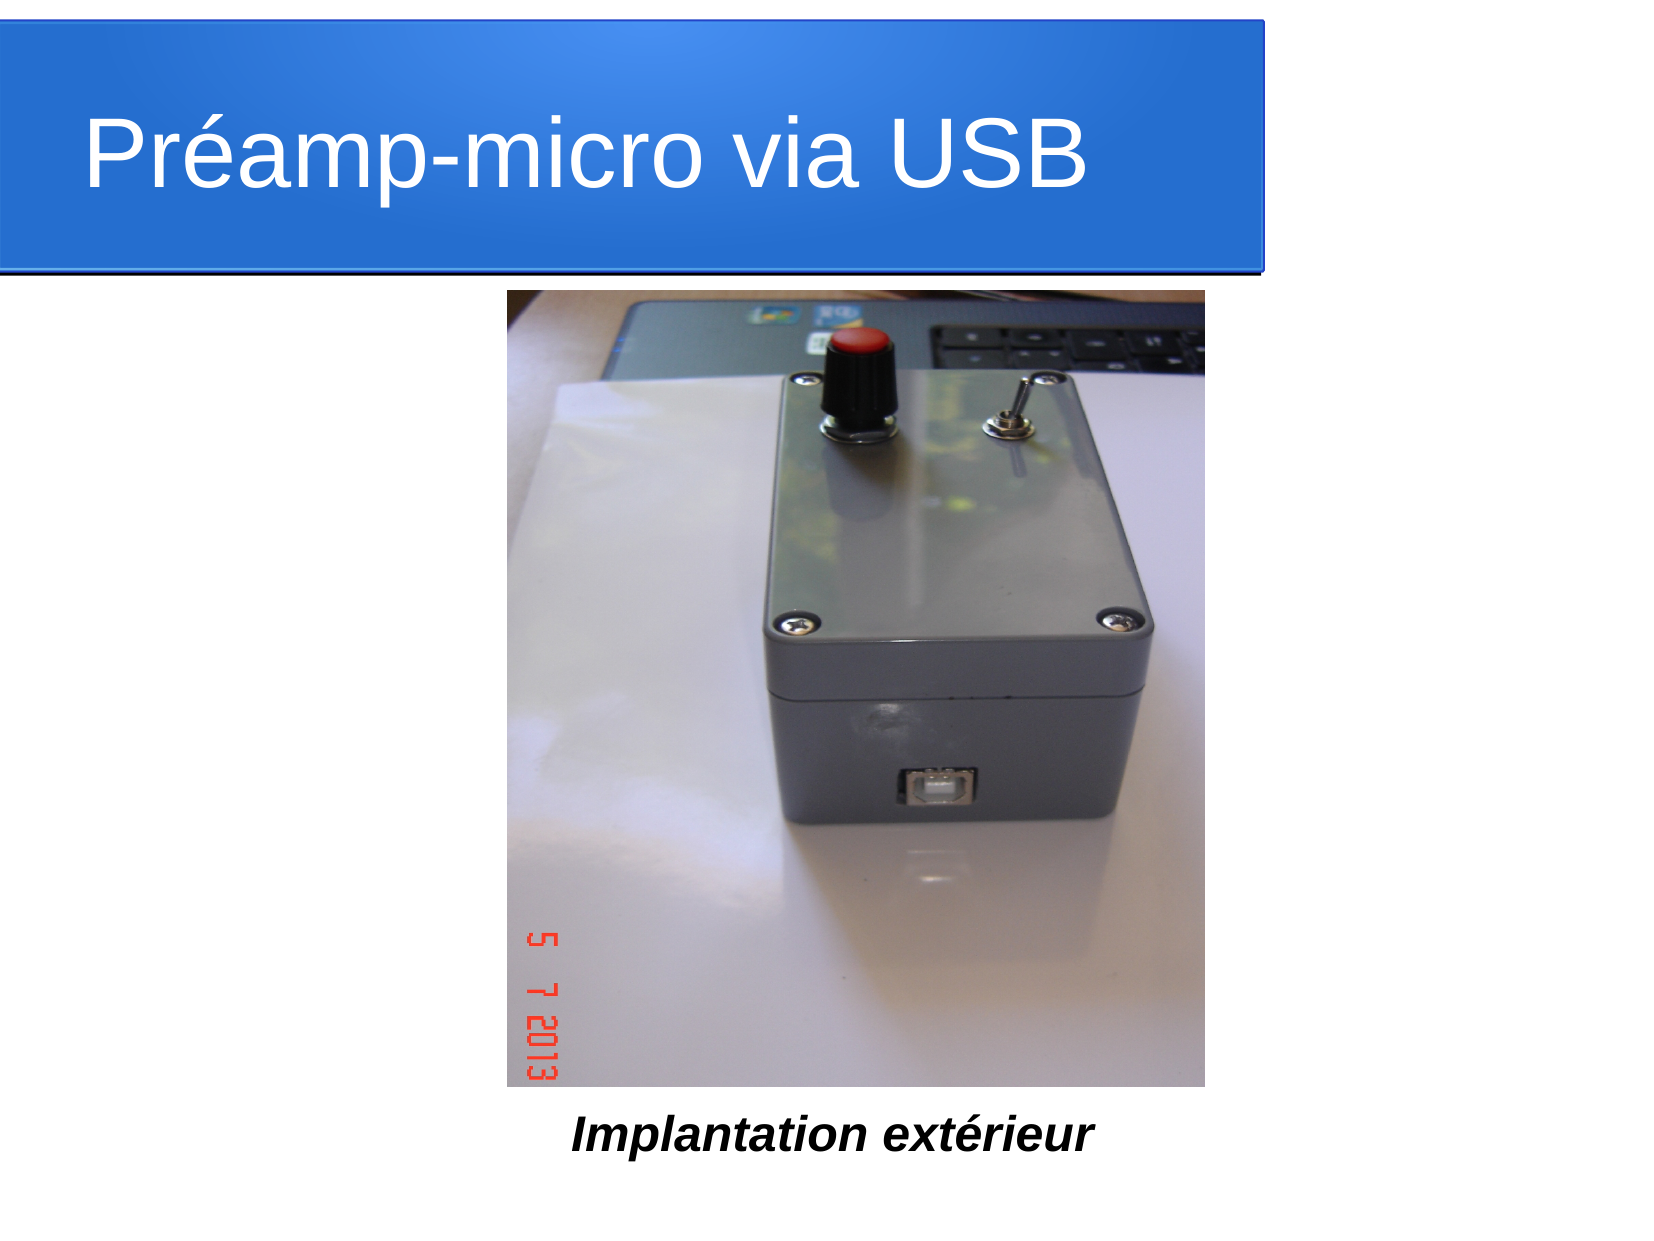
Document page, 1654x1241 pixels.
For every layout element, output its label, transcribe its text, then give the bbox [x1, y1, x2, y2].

title Préamp-micro via USB [82, 49, 1250, 257]
picture [507, 290, 1205, 1087]
text_box Implantation extérieur [307, 1098, 1359, 1170]
